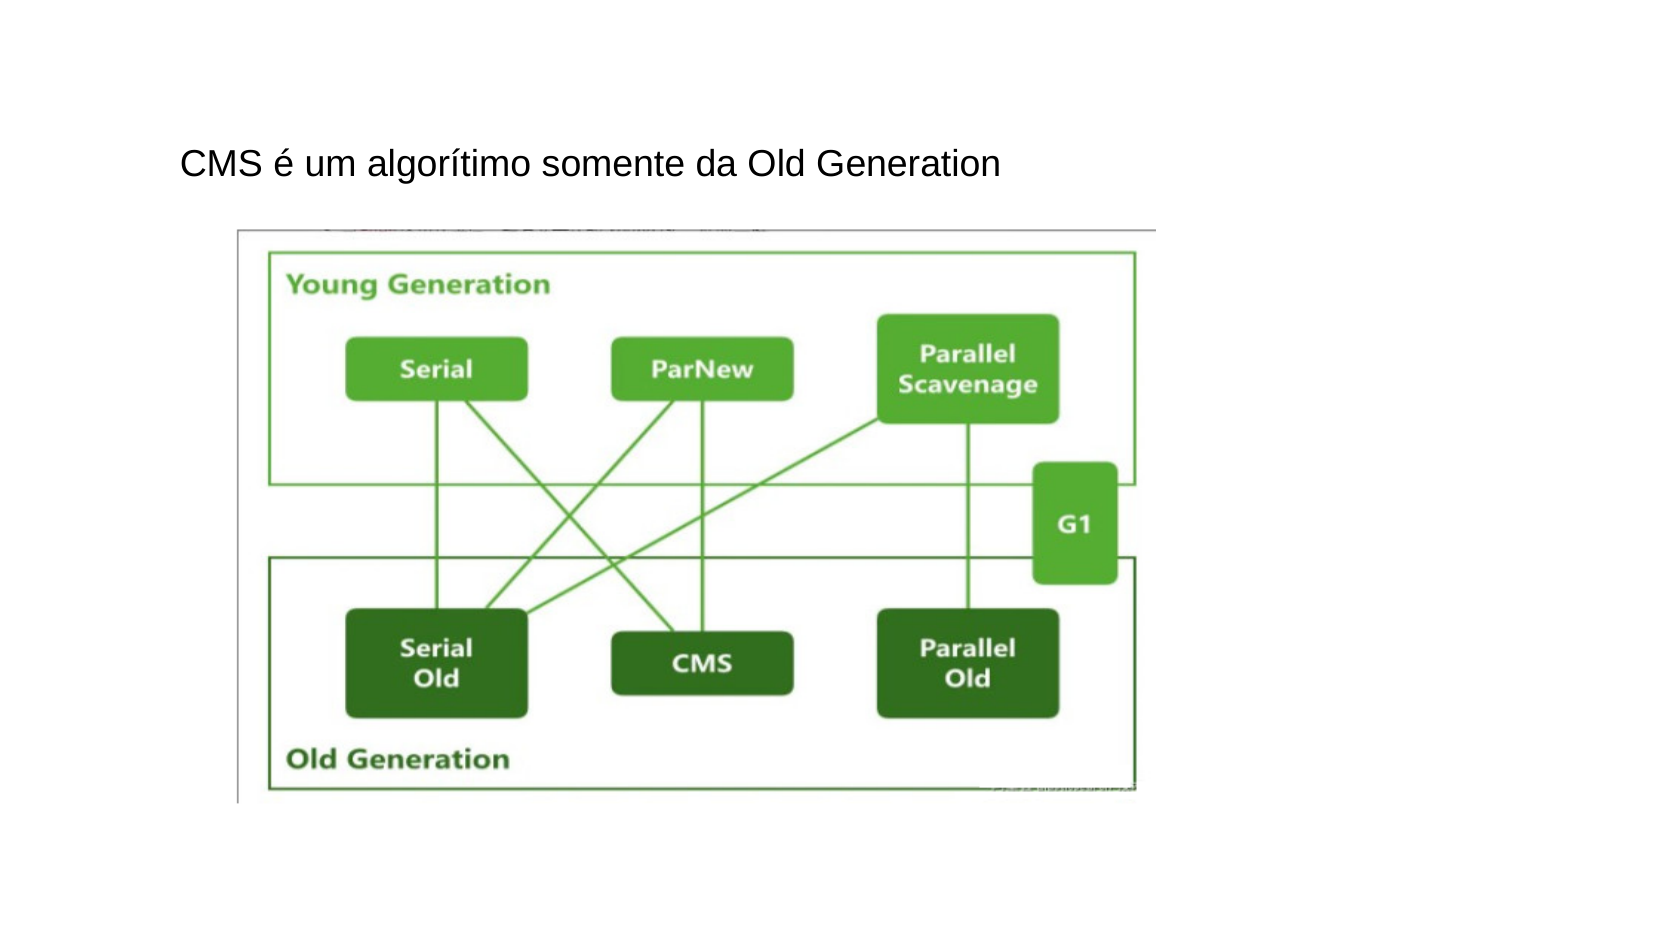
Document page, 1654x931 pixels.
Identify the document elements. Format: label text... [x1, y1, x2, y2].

picture [221, 214, 1156, 811]
text_box CMS é um algorítimo somente da Old Generation [165, 135, 1576, 466]
